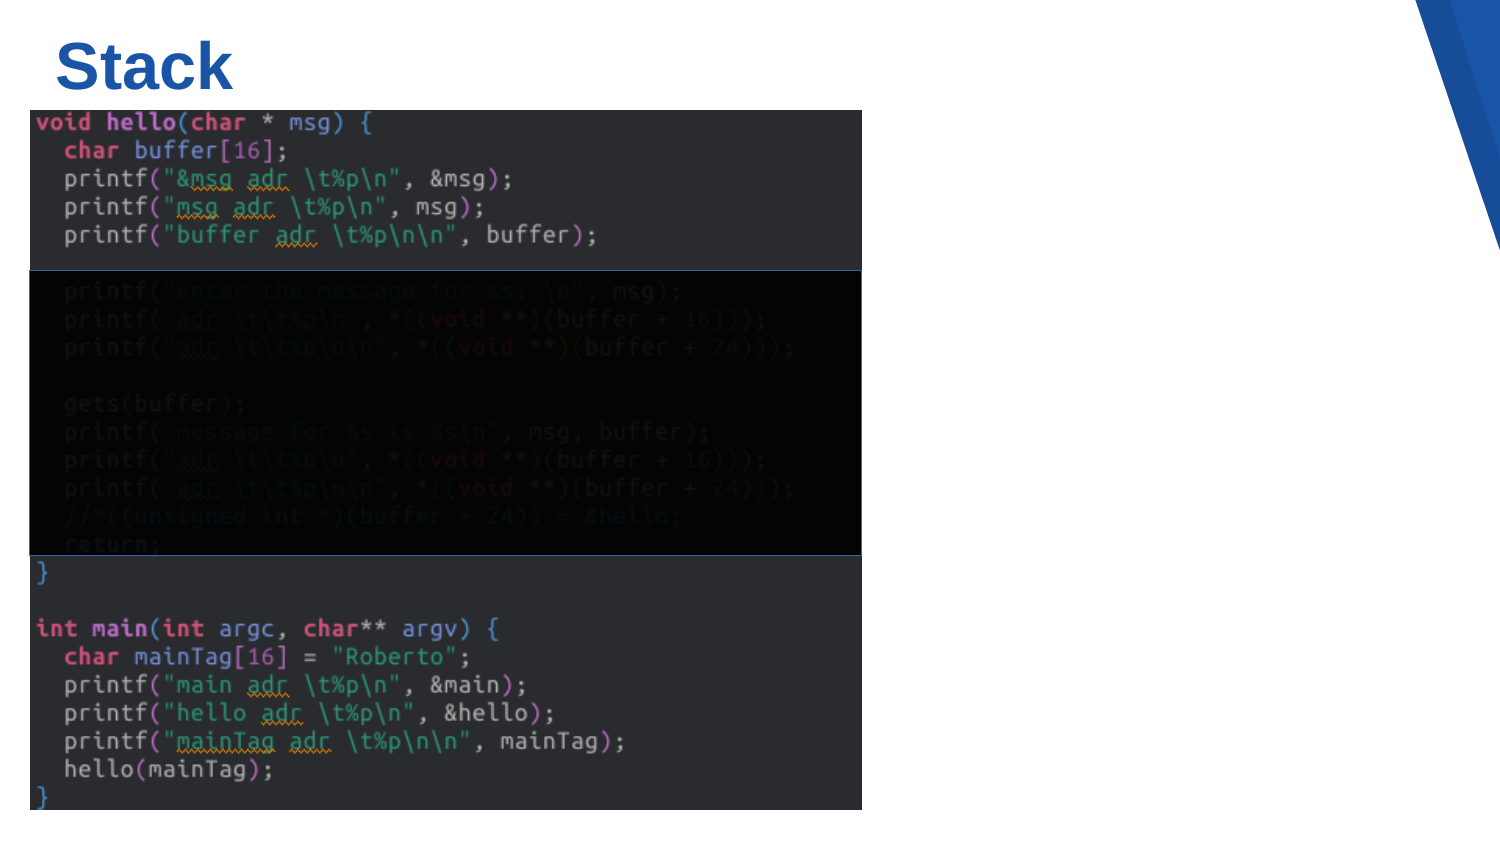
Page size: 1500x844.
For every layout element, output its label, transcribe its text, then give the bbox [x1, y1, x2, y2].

text_box [29, 270, 862, 556]
picture [30, 556, 862, 811]
title Stack [40, 50, 1306, 118]
picture [30, 110, 862, 270]
